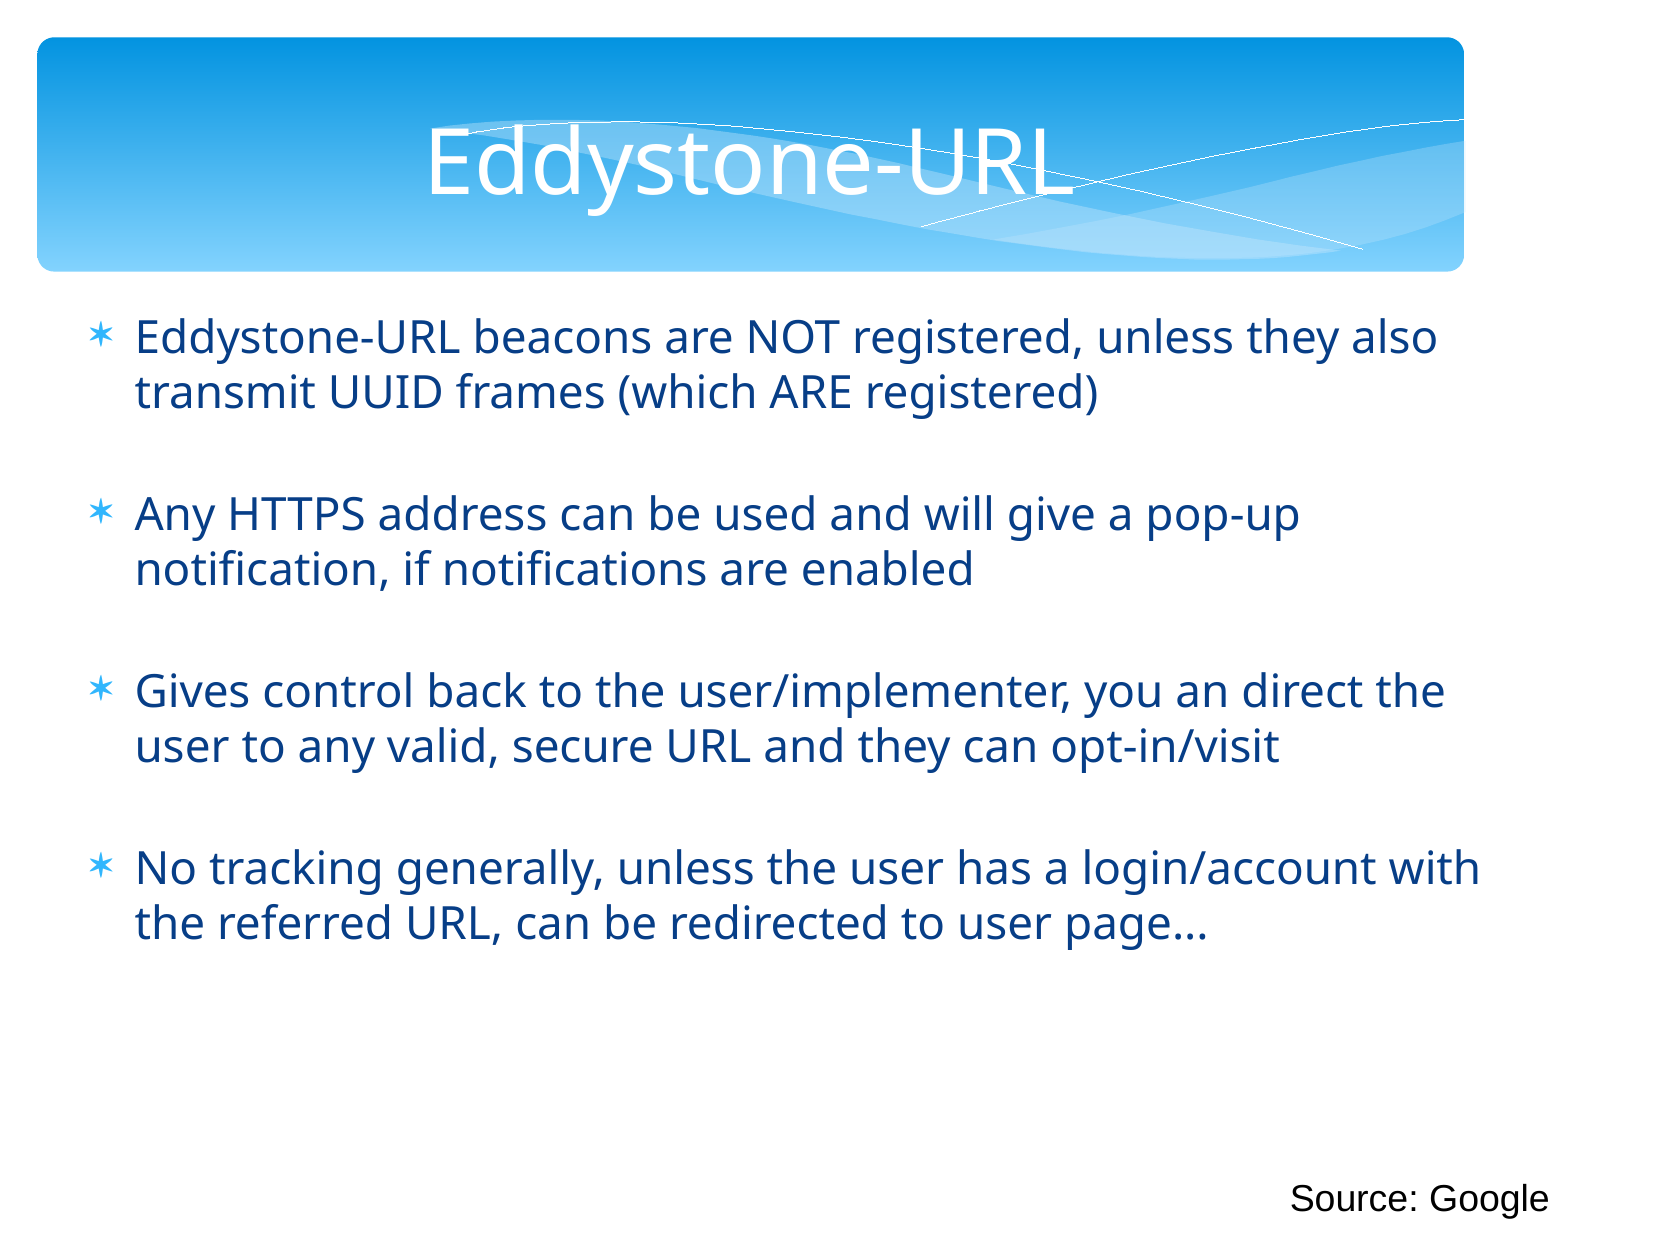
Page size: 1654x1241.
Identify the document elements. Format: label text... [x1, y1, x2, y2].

list Eddystone-URL beacons are NOT registered, unless they also transmit UUID frames (which ARE registered) Any HTTPS address can be used and will give a pop-up notification, if notifications are enabled Gives control back to the user/implementer, you an direct the user to any valid, secure URL and they can opt-in/visit No tracking generally, unless the user has a login/account with the referred URL, can be redirected to user page... [75, 300, 1516, 1126]
text_box Source: Google [1274, 1170, 1605, 1232]
title Eddystone-URL [74, 55, 1425, 261]
